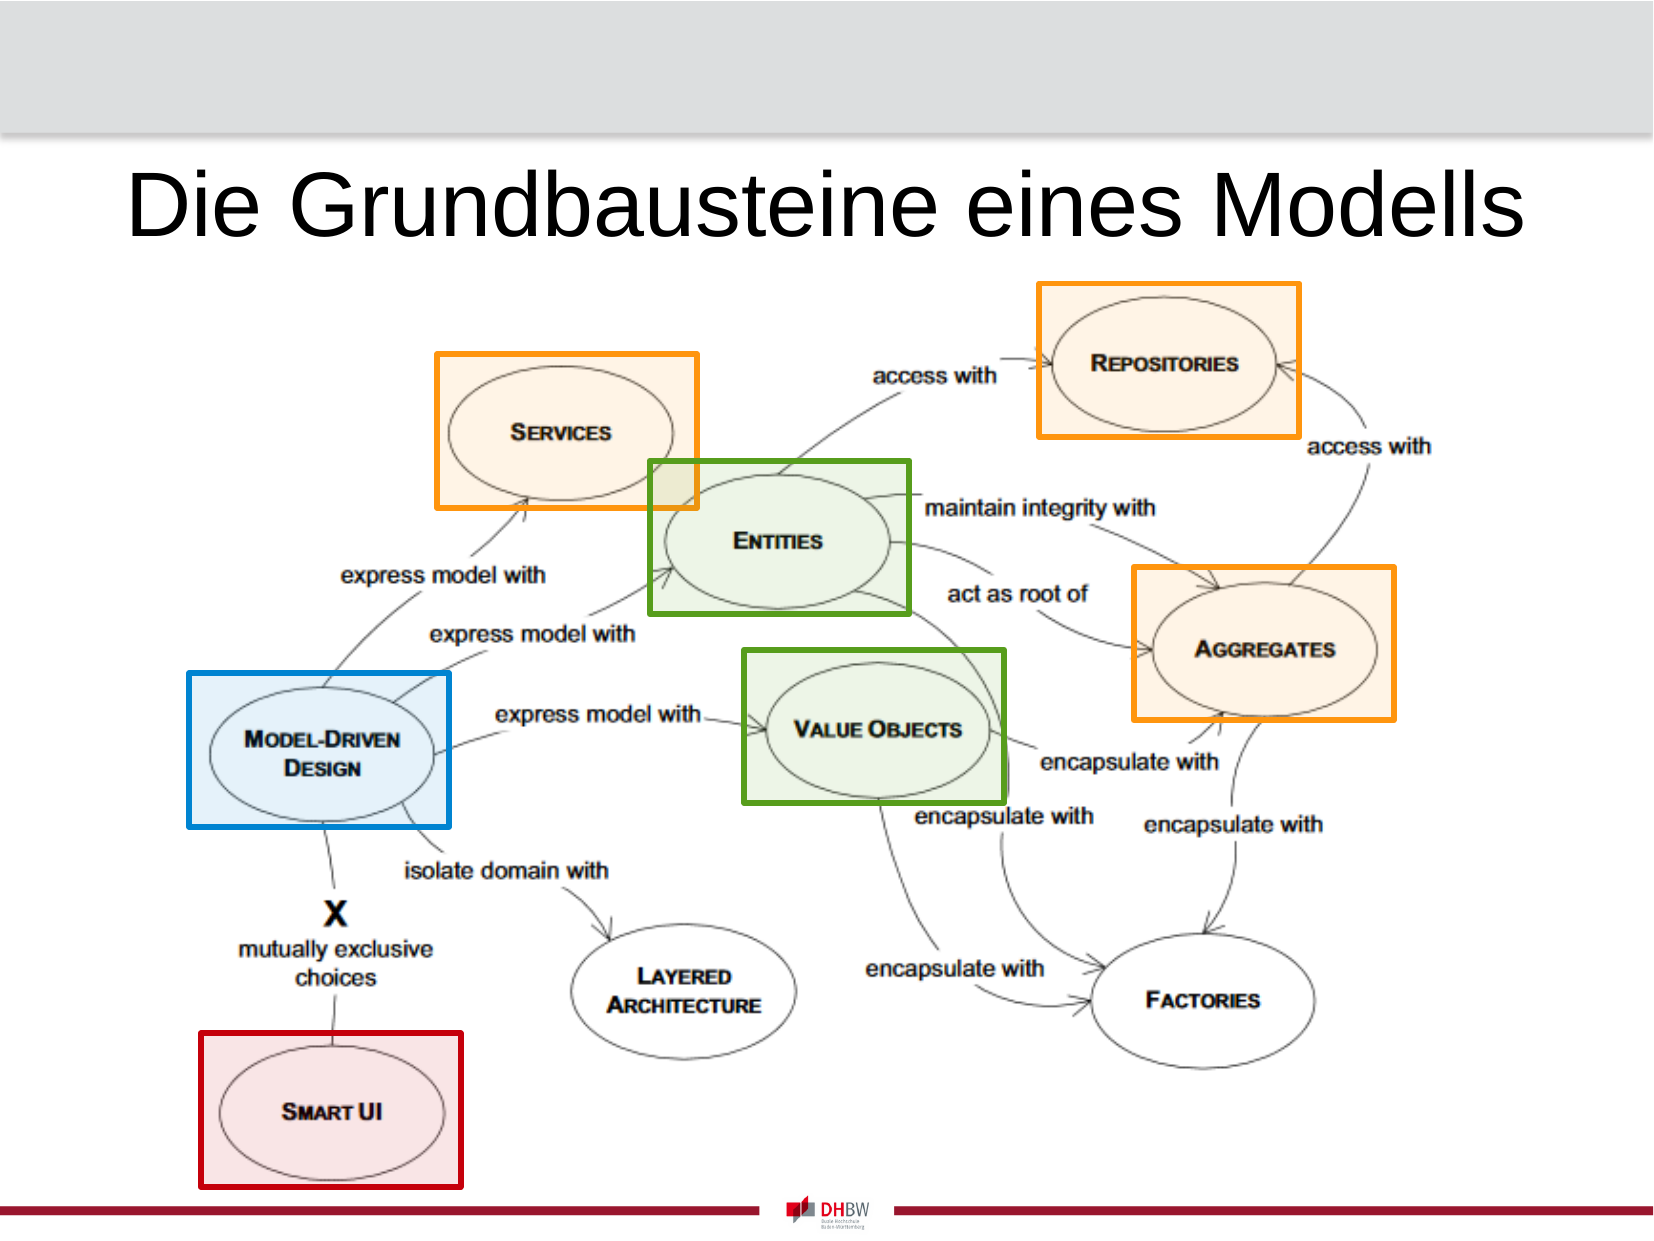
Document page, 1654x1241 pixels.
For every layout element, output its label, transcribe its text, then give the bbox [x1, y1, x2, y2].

text_box [1039, 283, 1300, 437]
text_box [188, 673, 449, 827]
title Die Grundbausteine eines Modells [82, 147, 1571, 257]
text_box [1133, 566, 1394, 721]
text_box [744, 649, 1004, 804]
text_box [200, 1033, 461, 1187]
text_box [437, 354, 910, 615]
picture [0, 1, 1654, 1237]
